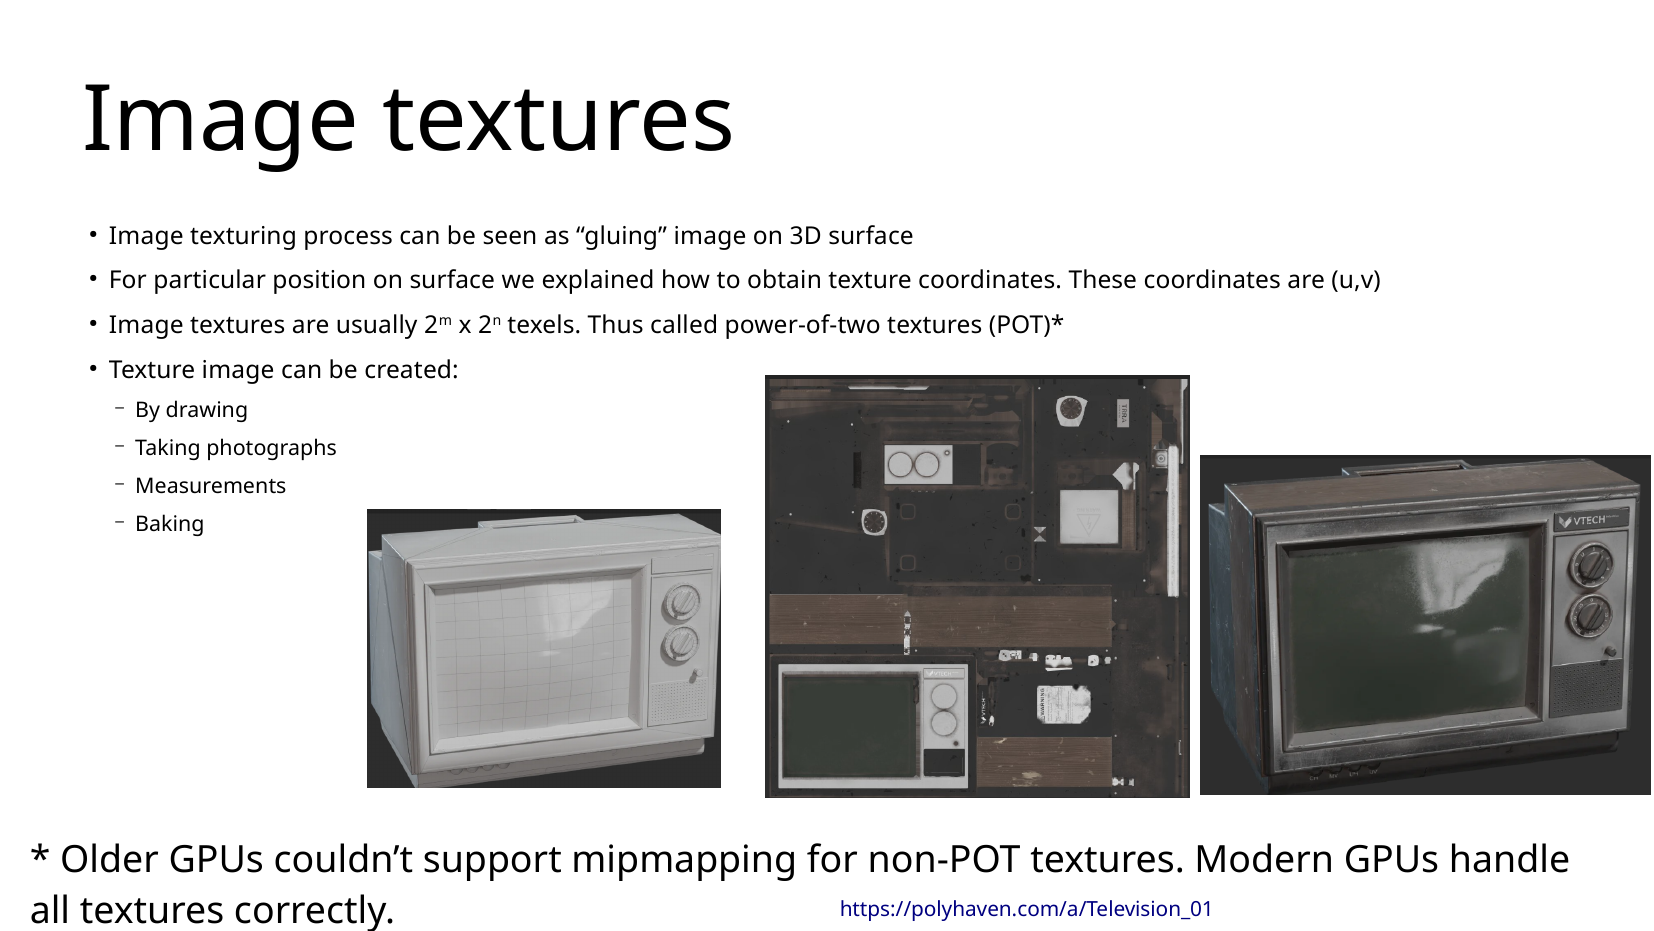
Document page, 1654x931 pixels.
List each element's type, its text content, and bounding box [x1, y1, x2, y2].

picture [1200, 455, 1651, 796]
picture [765, 375, 1190, 798]
picture [367, 509, 721, 788]
text_box https://polyhaven.com/a/Television_01 [825, 886, 1501, 927]
title Image textures [82, 37, 1571, 193]
text_box * Older GPUs couldn’t support mipmapping for non-POT textures. Modern GPUs handle all textures correctly. [15, 825, 1636, 887]
list Image texturing process can be seen as “gluing” image on 3D surface For particular position on surface we explained how to obtain texture coordinates. These coordinates are (u,v) Image textures are usually 2m x 2n texels. Thus called power-of-two textures (POT)* Texture image can be created: By drawing Taking photographs Measurements Baking [82, 217, 1571, 541]
